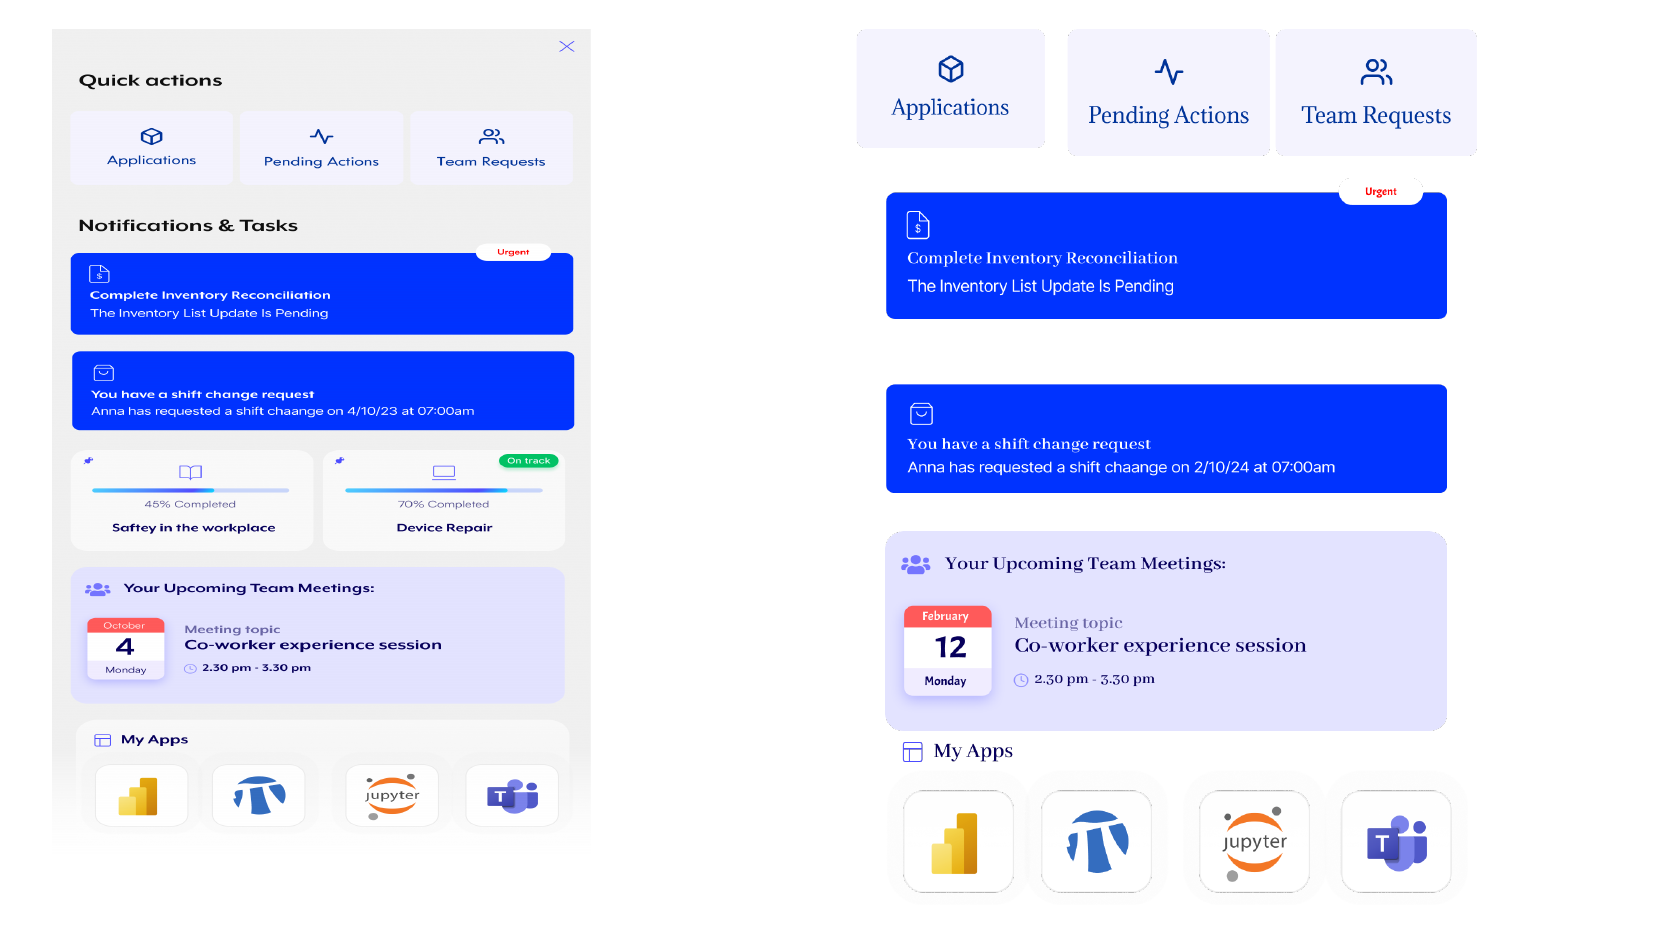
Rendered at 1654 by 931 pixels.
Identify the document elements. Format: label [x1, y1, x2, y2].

picture [885, 738, 1469, 906]
picture [885, 177, 1447, 319]
picture [885, 531, 1447, 731]
picture [1067, 29, 1270, 156]
picture [885, 383, 1447, 493]
picture [856, 29, 1045, 148]
picture [52, 29, 591, 854]
picture [1275, 29, 1477, 156]
